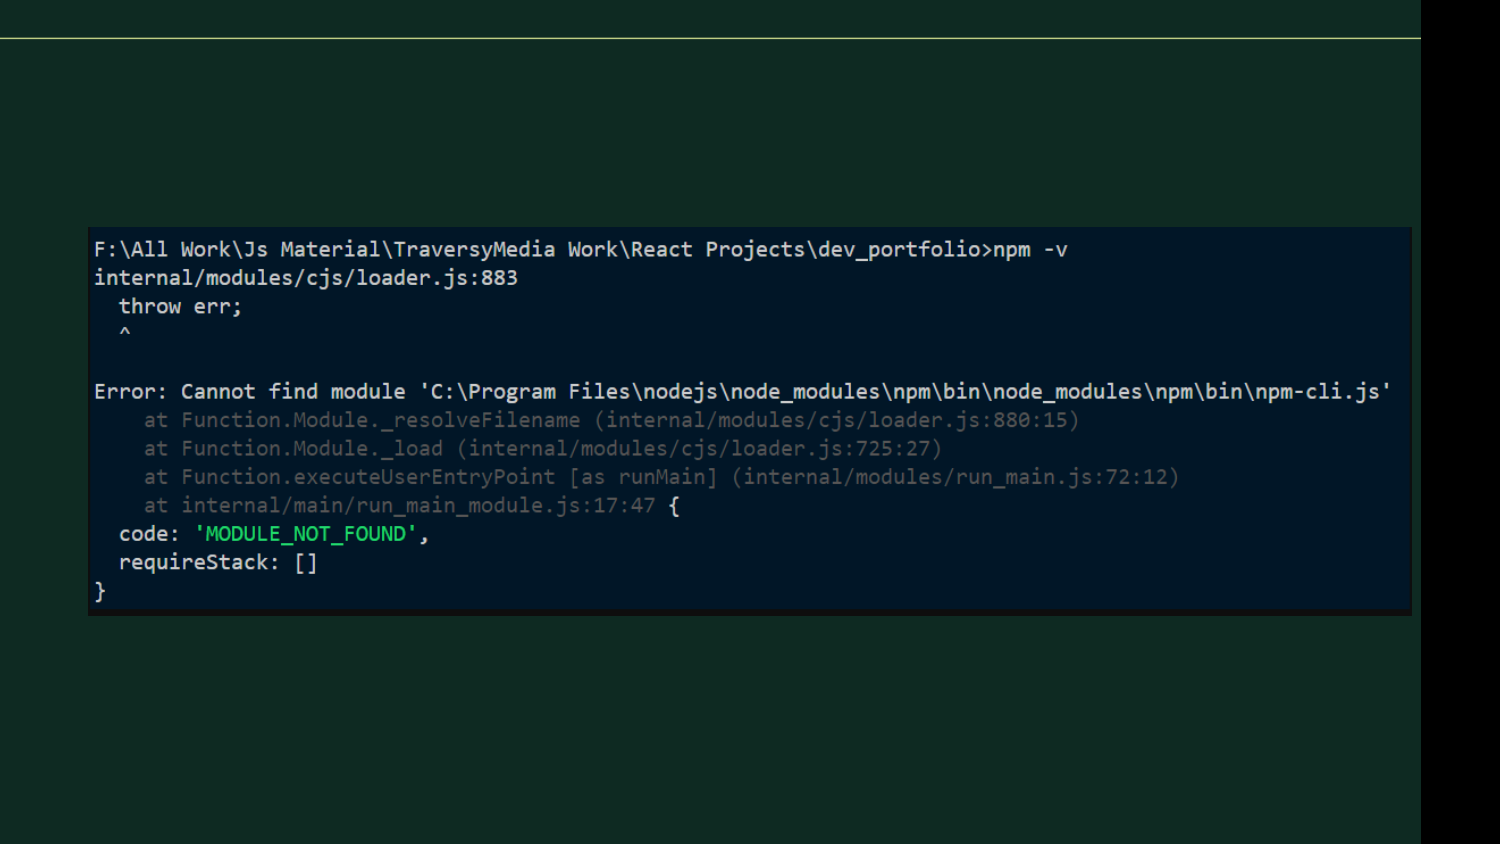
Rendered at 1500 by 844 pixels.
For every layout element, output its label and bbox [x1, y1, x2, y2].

picture [88, 227, 1412, 616]
